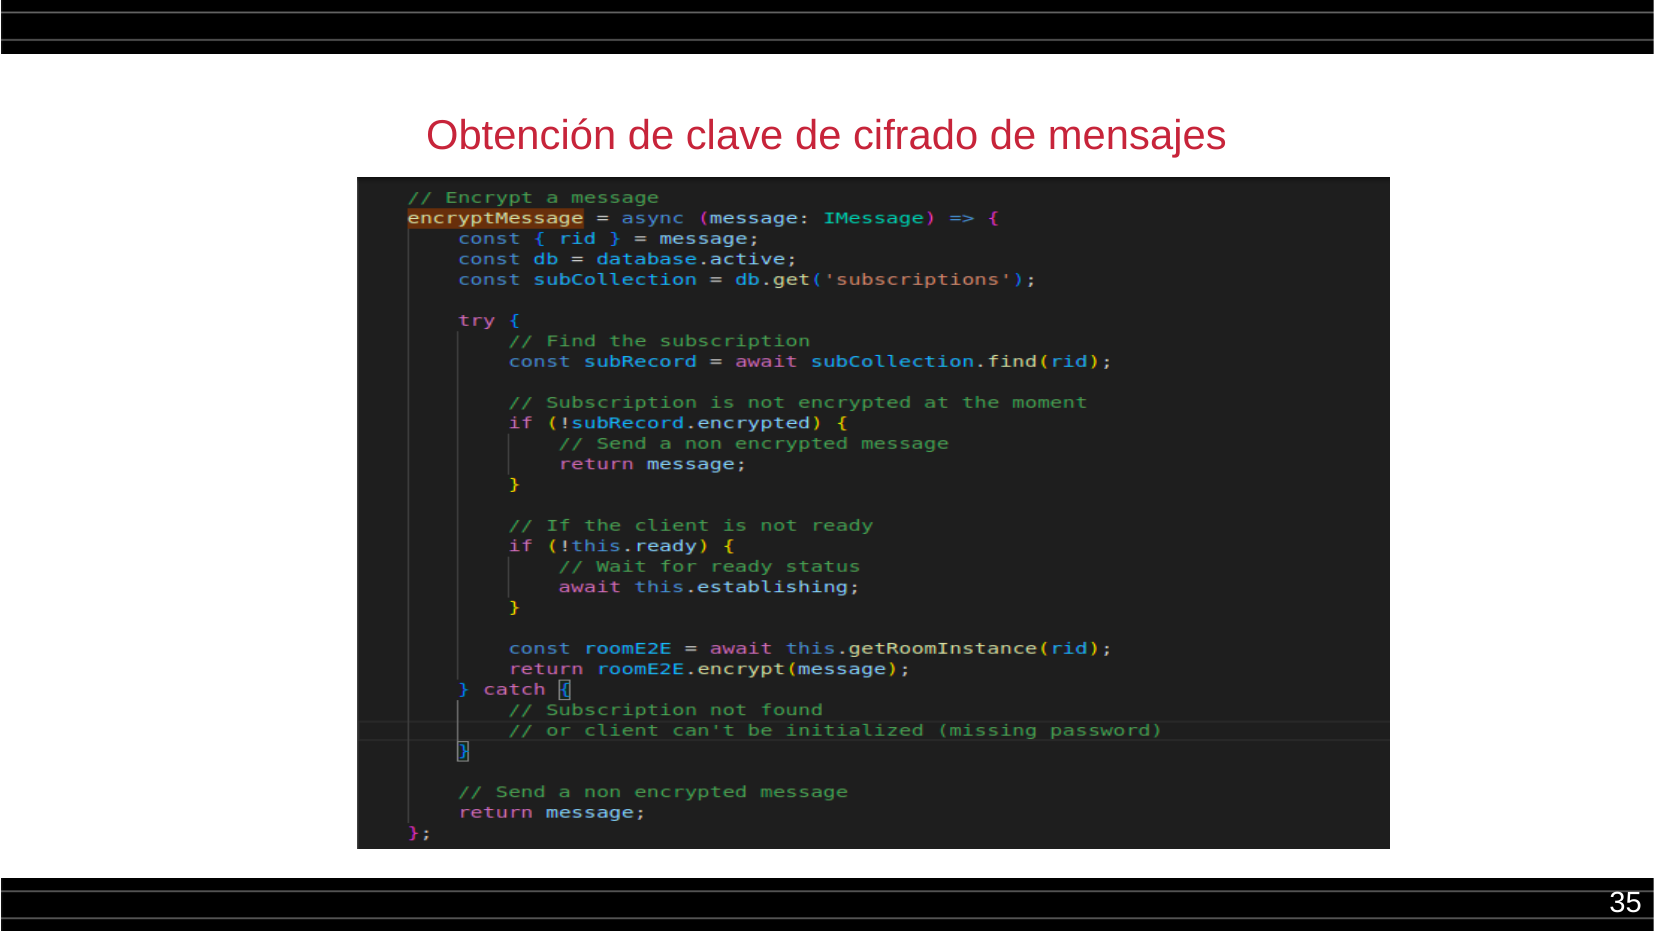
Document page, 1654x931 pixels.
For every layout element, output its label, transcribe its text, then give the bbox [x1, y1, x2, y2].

picture [1, 0, 1654, 54]
picture [1, 878, 1654, 931]
picture [357, 177, 1390, 849]
title Obtención de clave de cifrado de mensajes [82, 92, 1571, 178]
